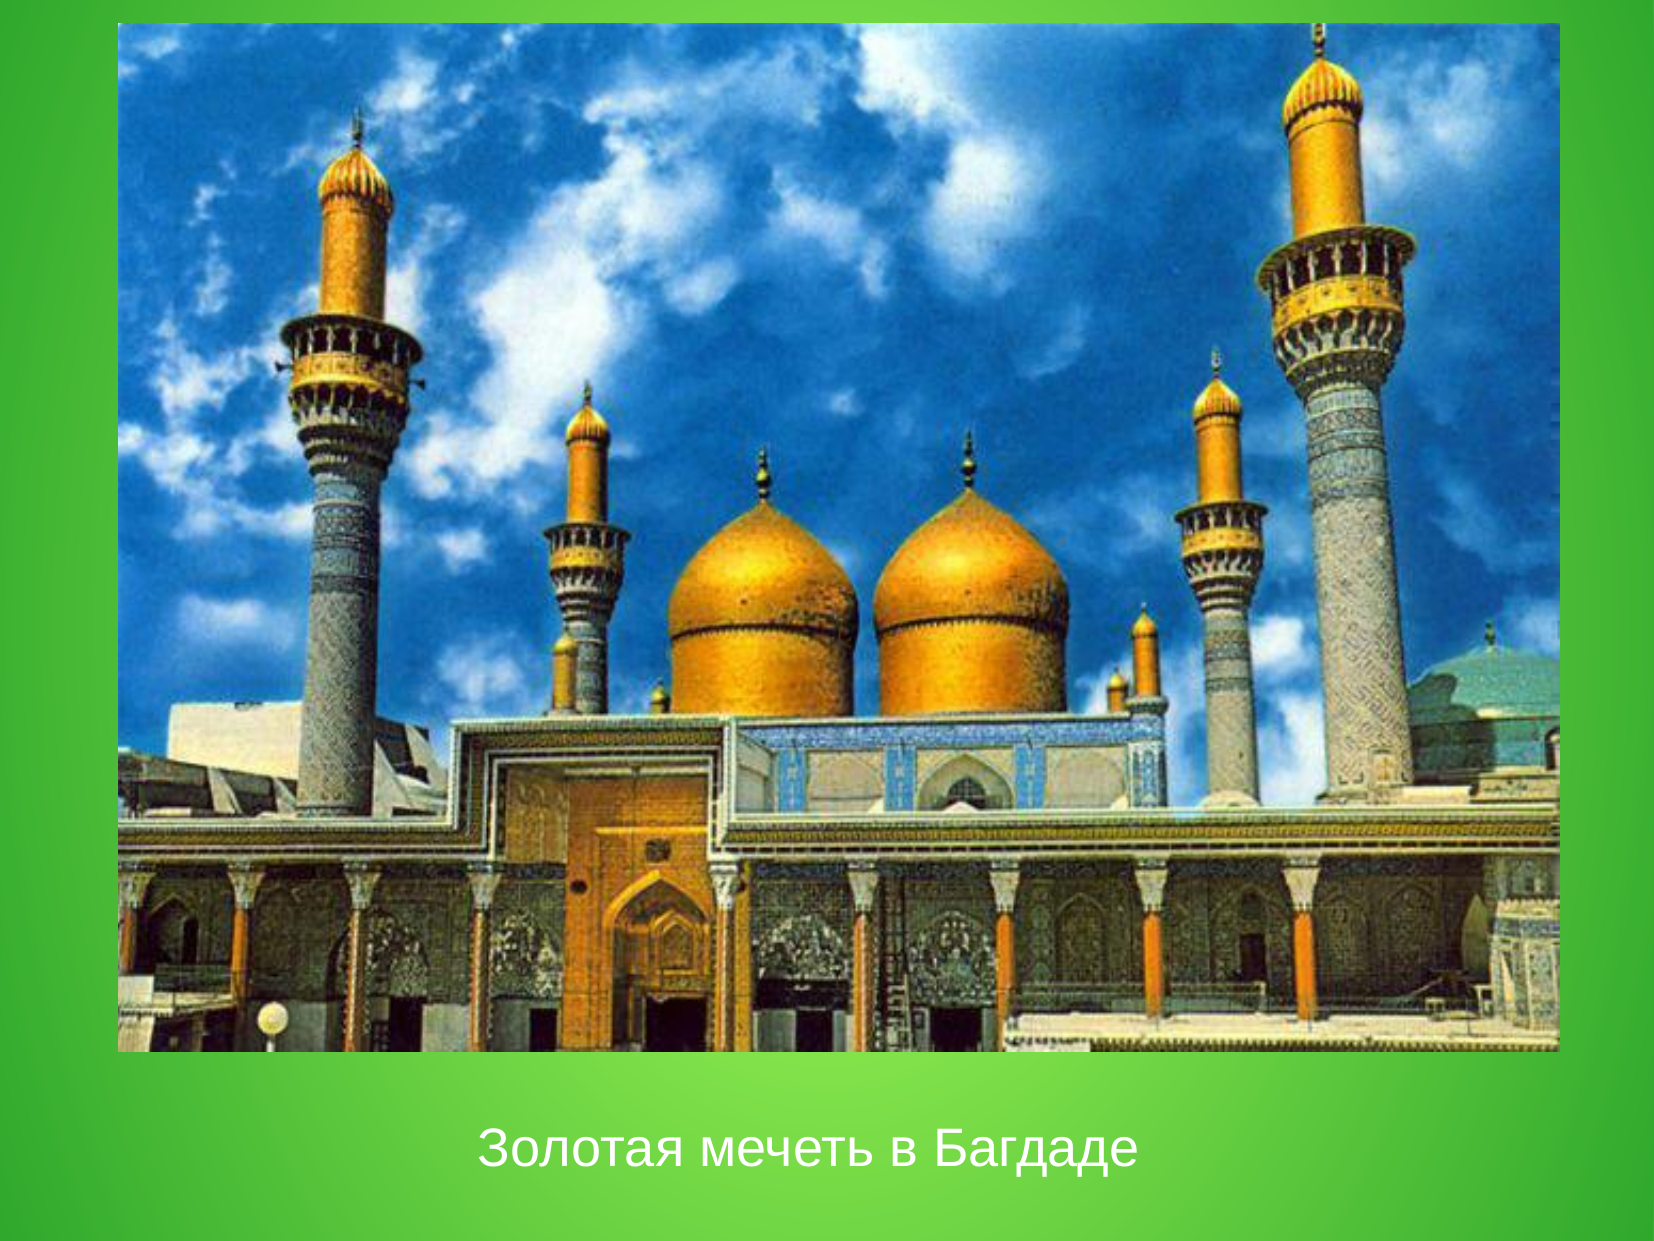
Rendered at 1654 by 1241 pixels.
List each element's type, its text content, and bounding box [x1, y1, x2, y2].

picture [118, 23, 1560, 1052]
text_box Золотая мечеть в Багдаде [70, 1110, 1548, 1186]
